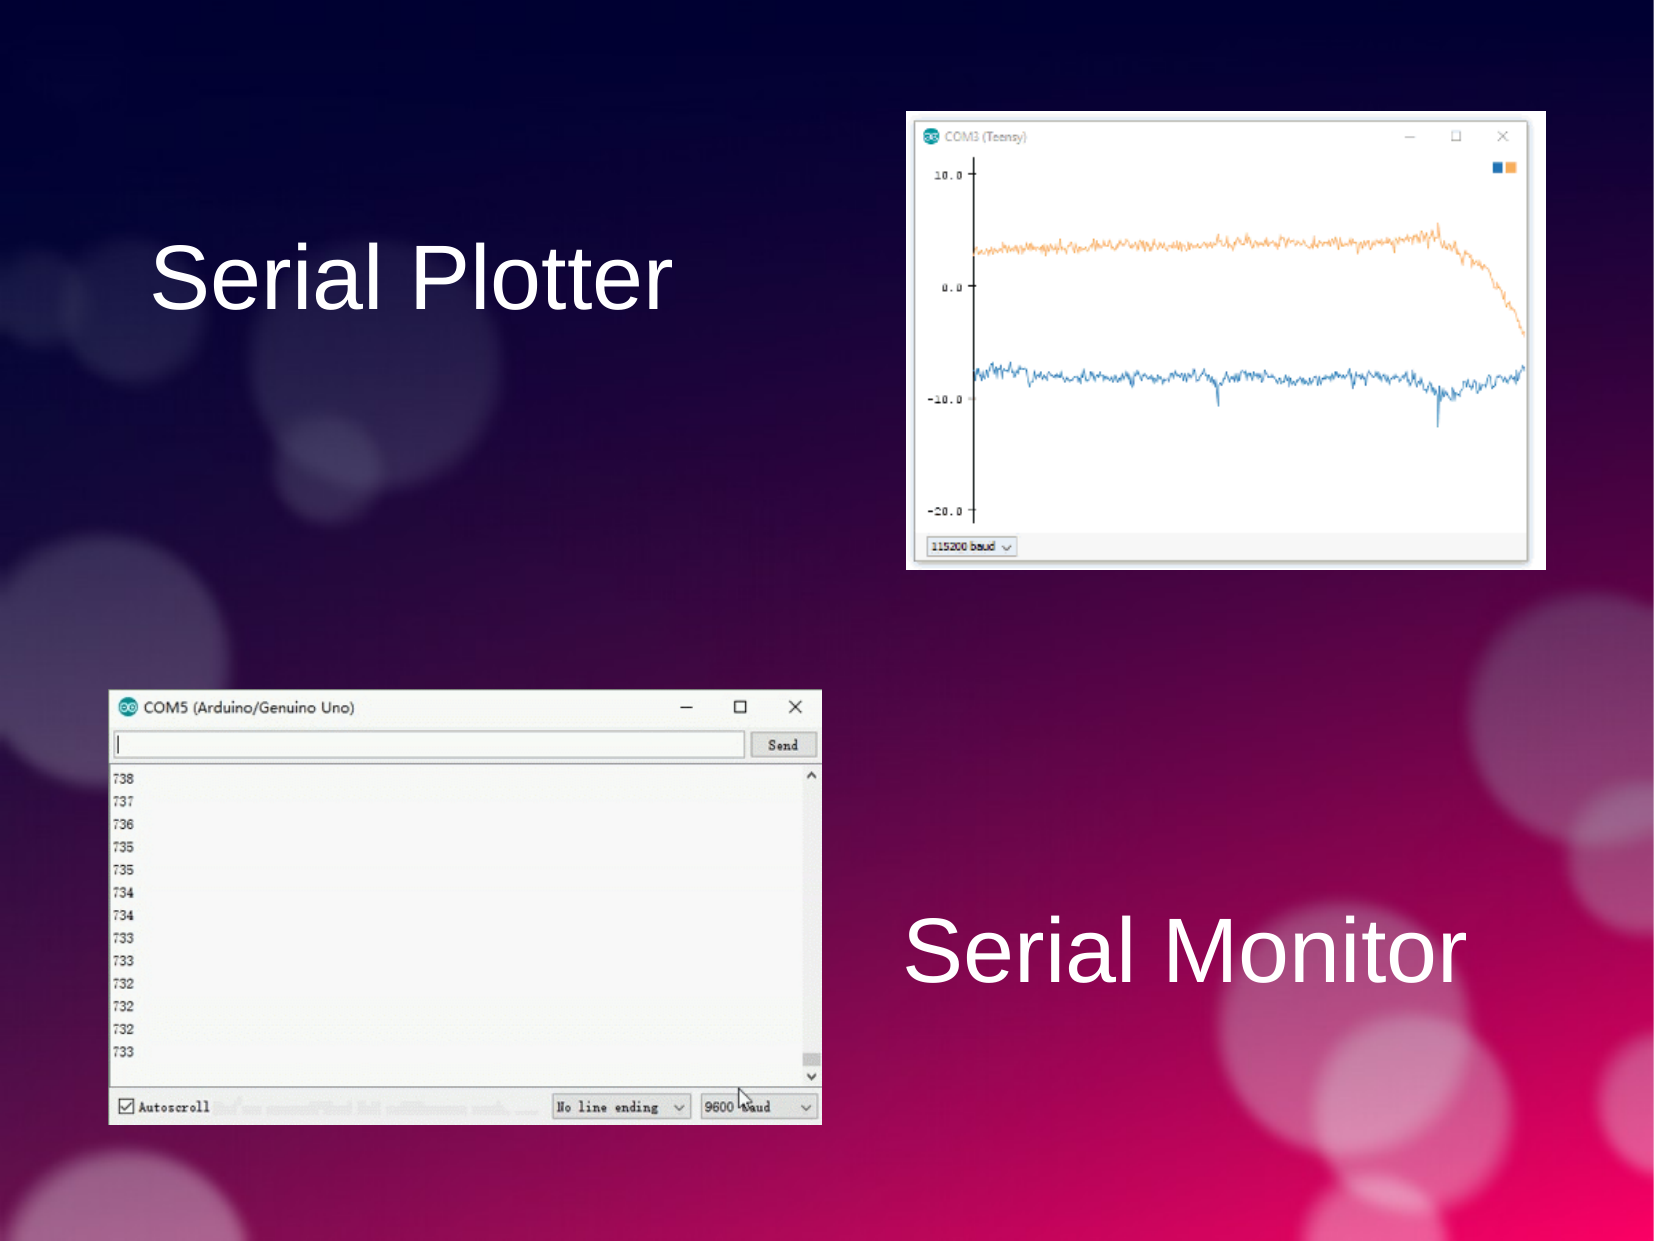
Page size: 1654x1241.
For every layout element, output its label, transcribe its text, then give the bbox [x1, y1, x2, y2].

picture [0, 0, 1654, 1241]
title Serial Plotter [149, 174, 847, 382]
title Serial Monitor [902, 847, 1601, 1055]
